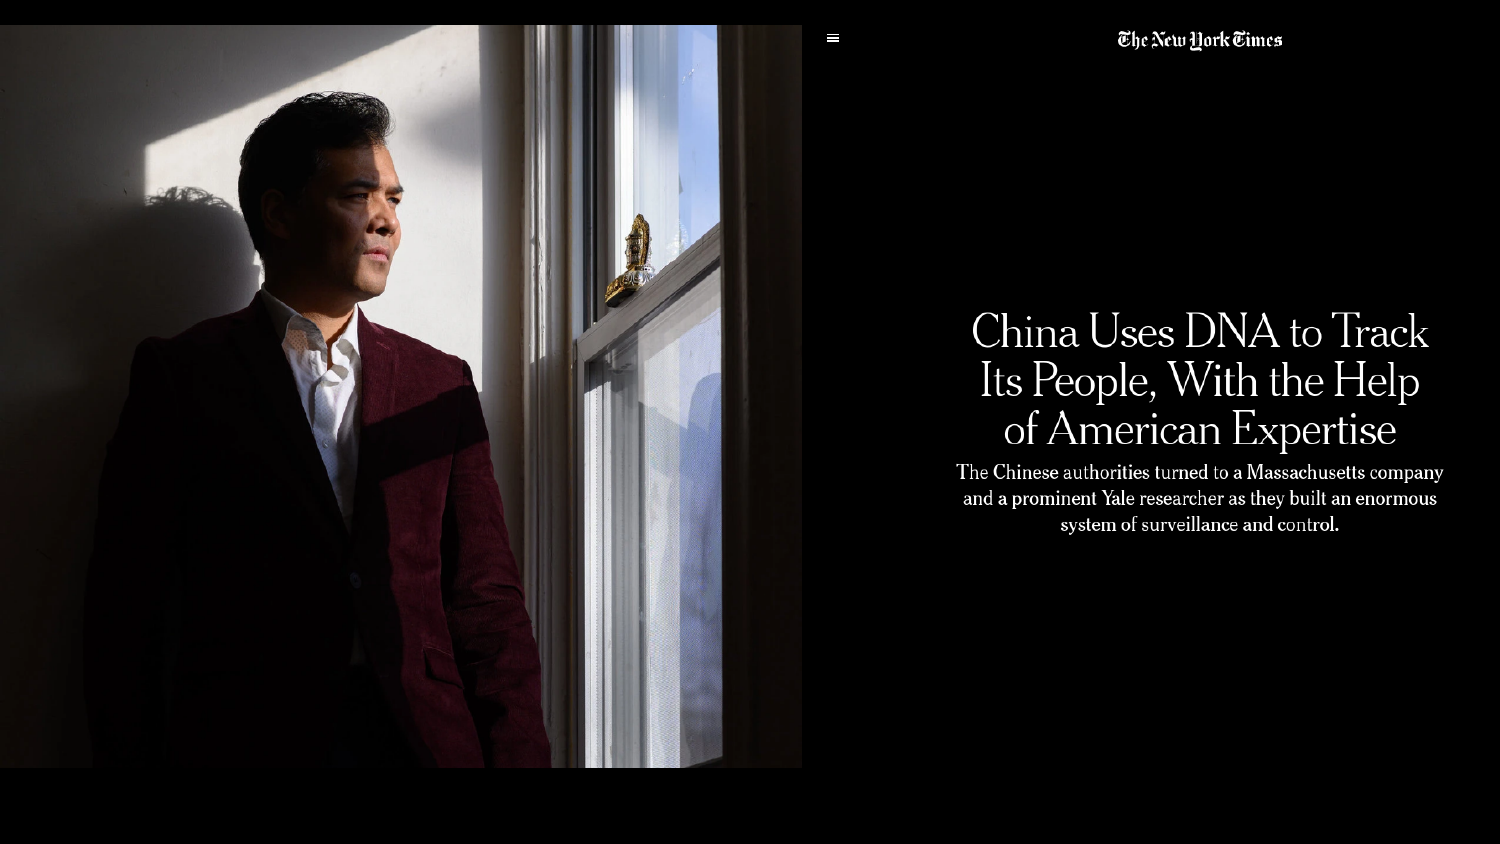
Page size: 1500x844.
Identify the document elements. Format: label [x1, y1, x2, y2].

picture [0, 25, 1500, 768]
